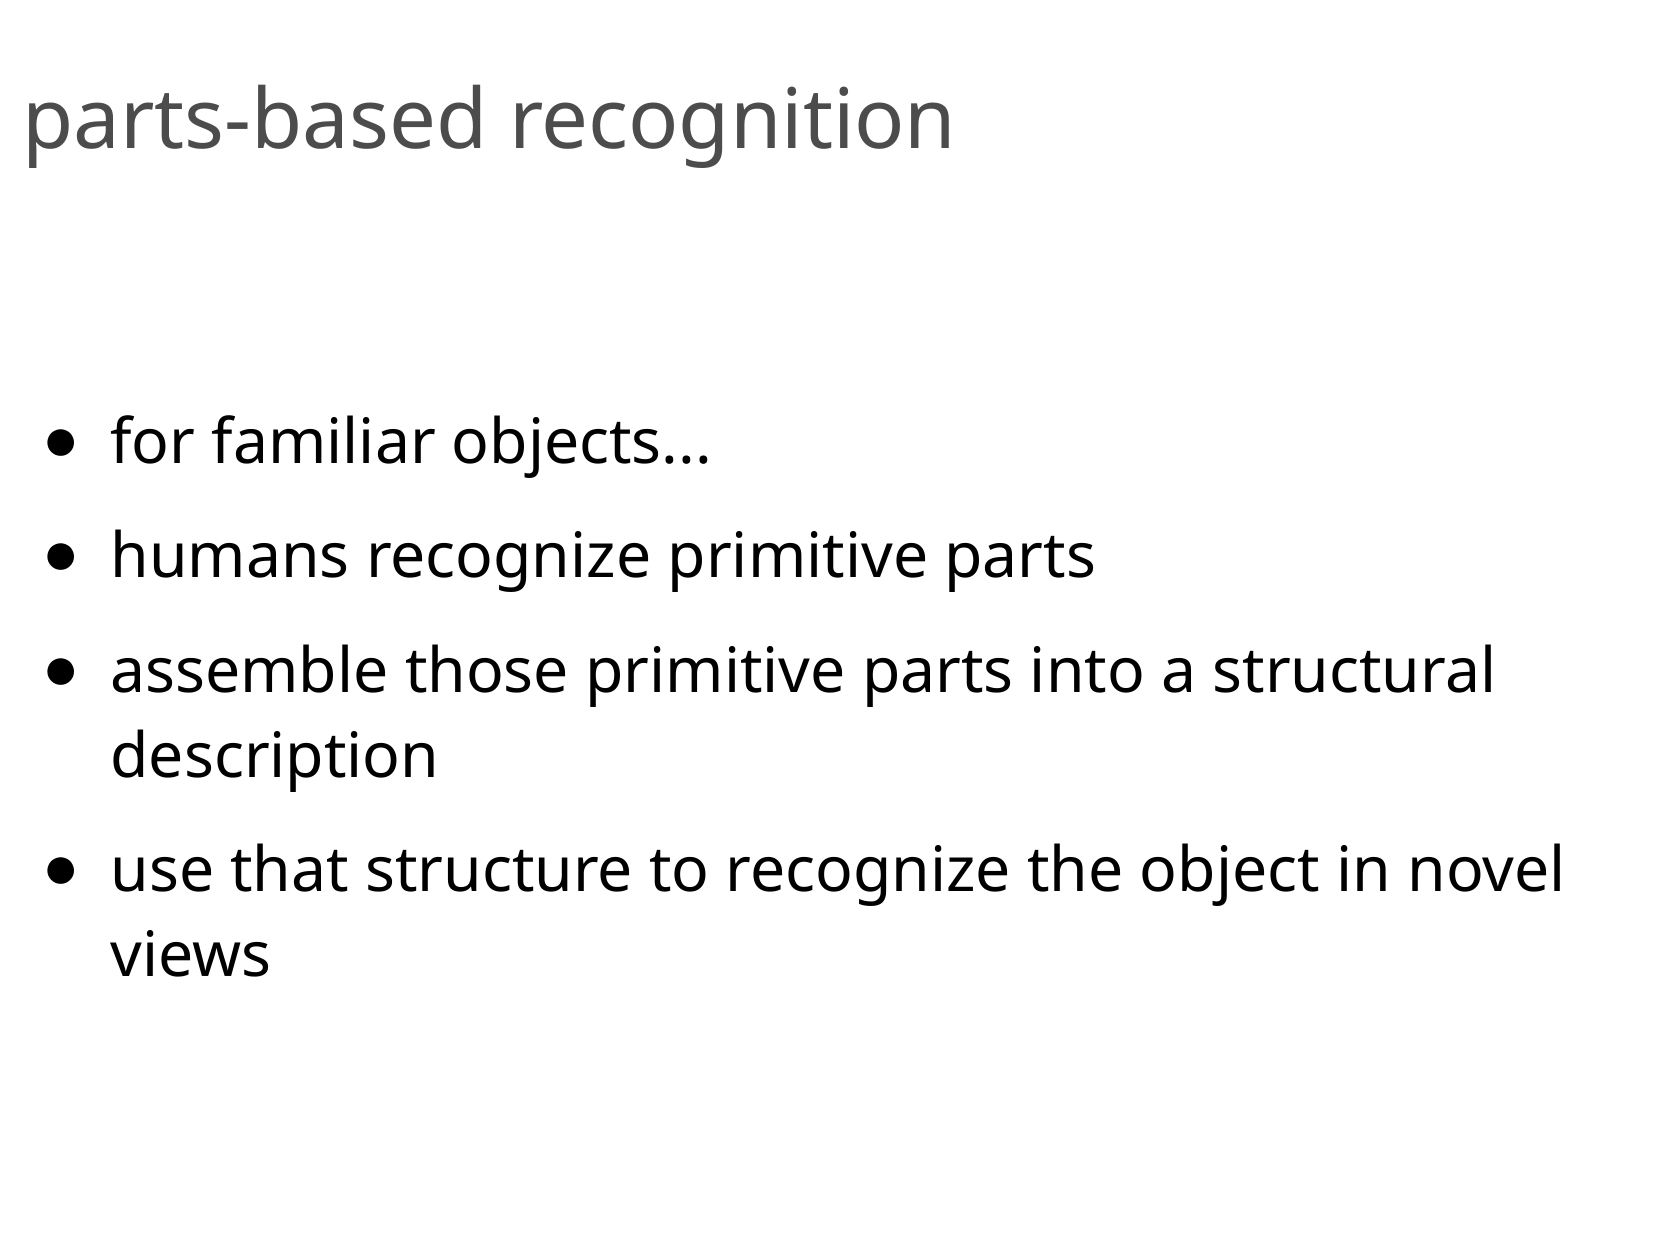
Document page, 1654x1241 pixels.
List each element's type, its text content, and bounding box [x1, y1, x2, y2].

list for familiar objects... humans recognize primitive parts assemble those primitive parts into a structural description use that structure to recognize the object in novel views [25, 226, 1654, 1166]
title parts-based recognition [22, 19, 1654, 213]
